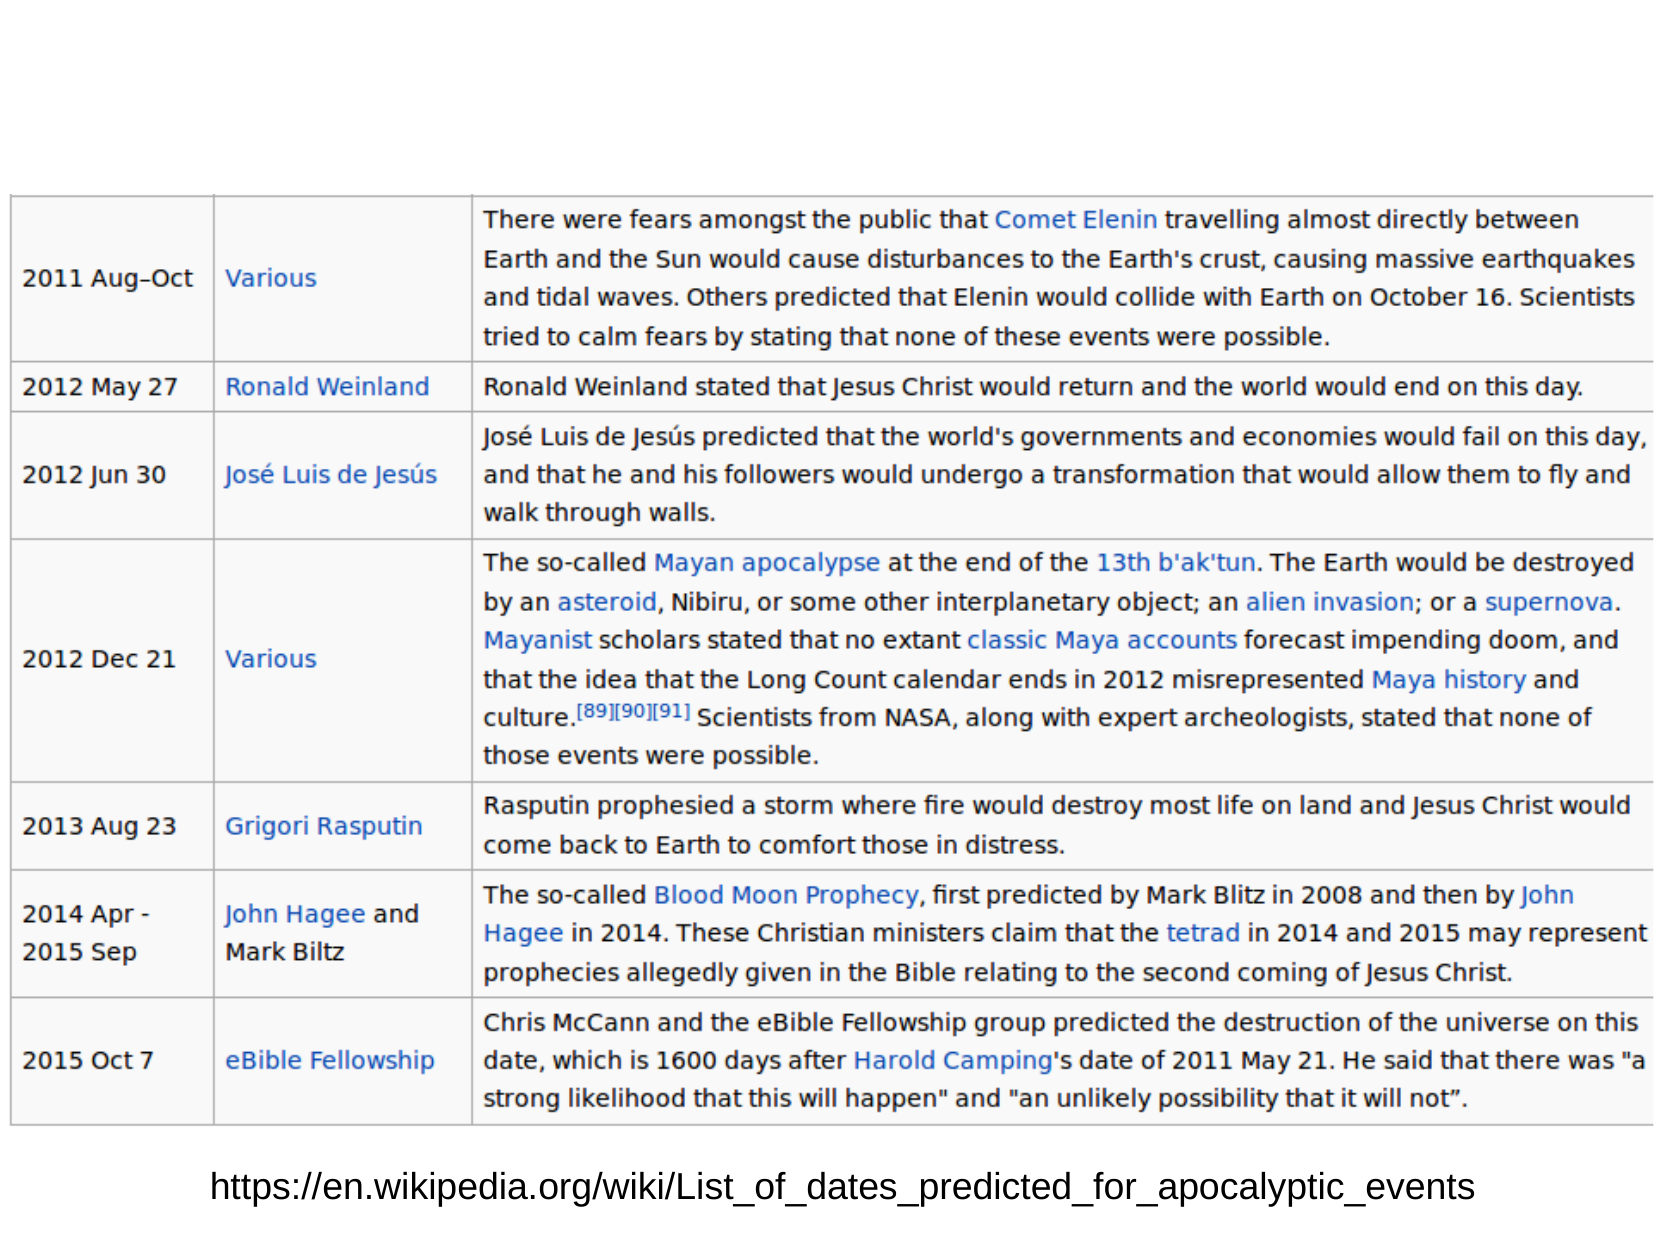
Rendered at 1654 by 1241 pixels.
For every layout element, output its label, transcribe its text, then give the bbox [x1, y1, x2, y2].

text_box https://en.wikipedia.org/wiki/List_of_dates_predicted_for_apocalyptic_events [195, 1158, 1491, 1216]
picture [0, 194, 1654, 1133]
